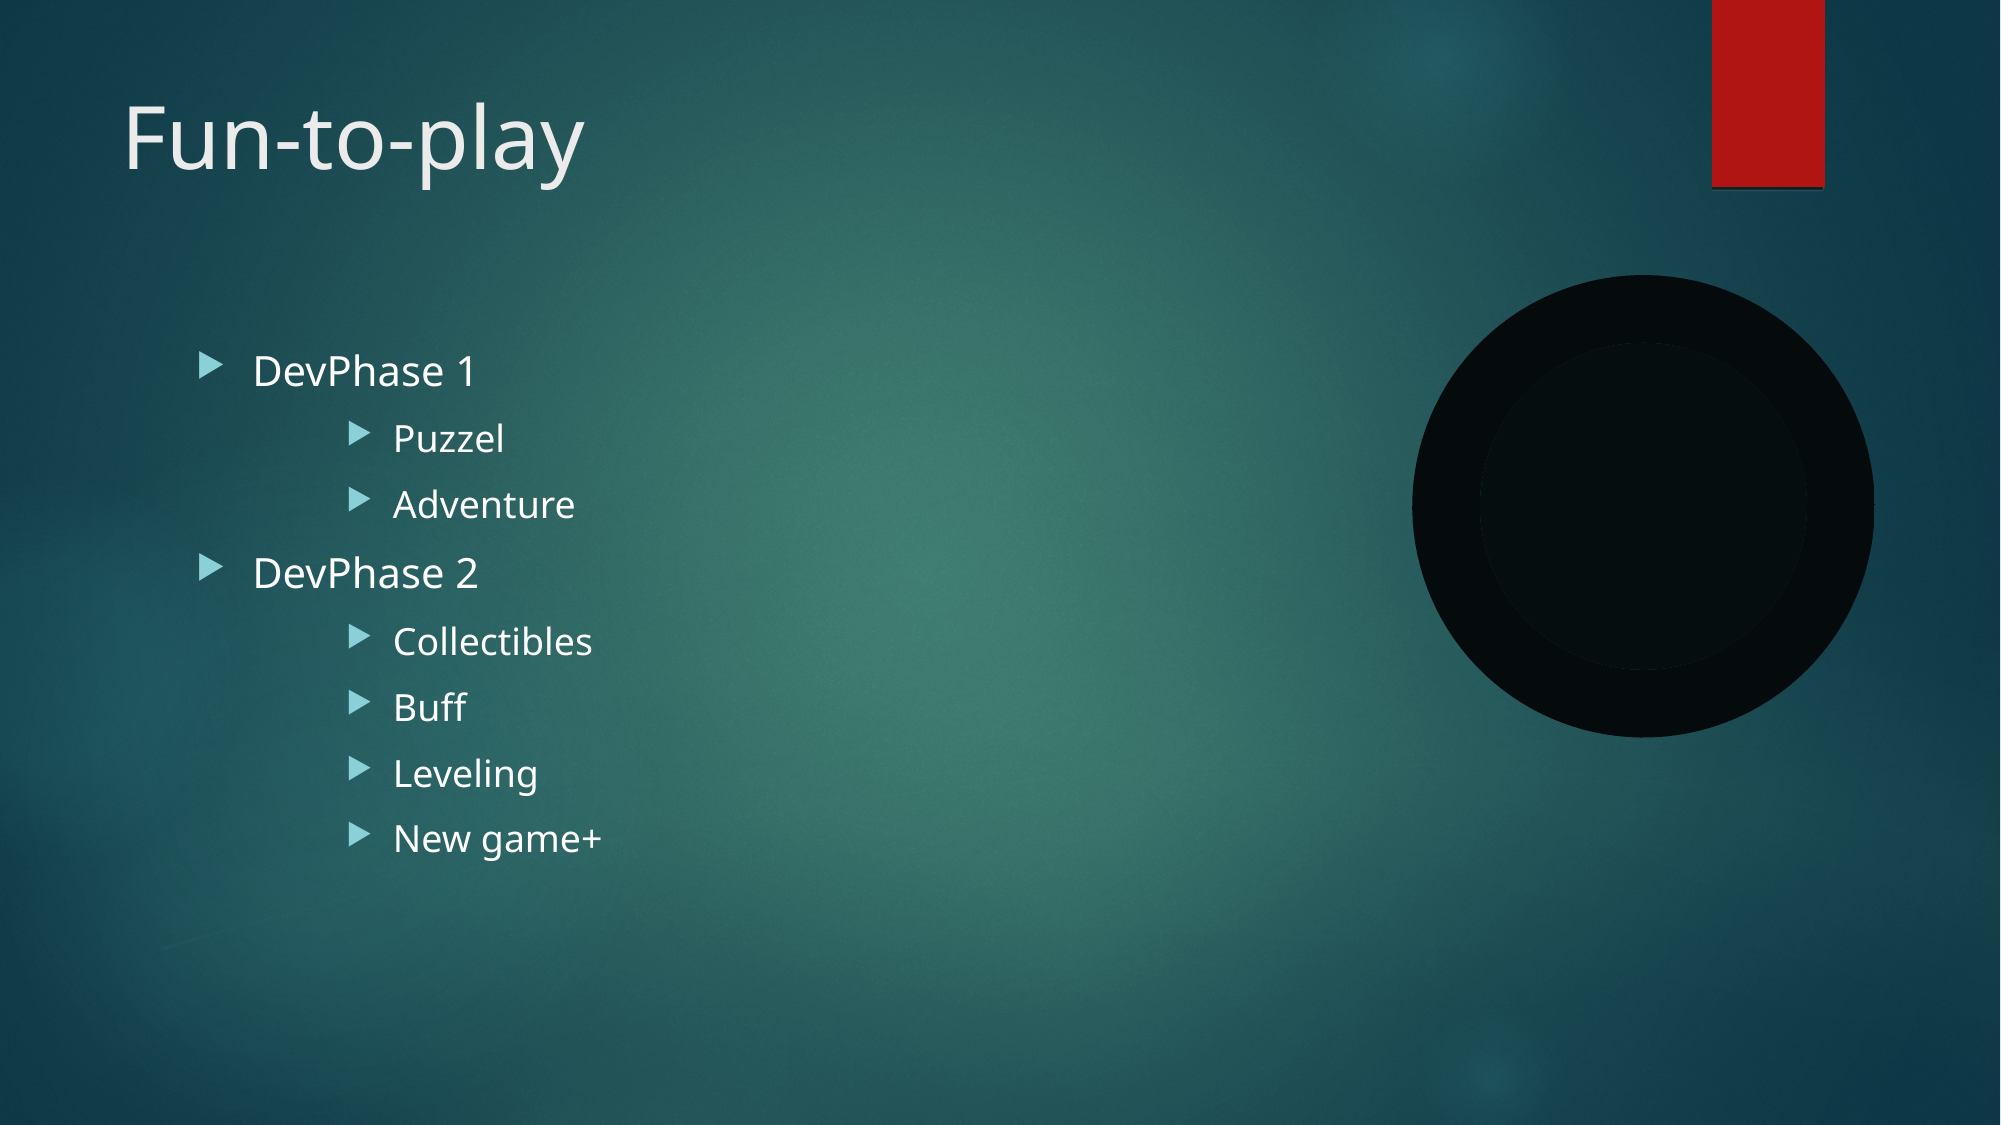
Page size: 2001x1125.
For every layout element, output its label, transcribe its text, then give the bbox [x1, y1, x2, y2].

title Fun-to-play [106, 74, 1649, 305]
list DevPhase 1 Puzzel Adventure DevPhase 2 Collectibles Buff Leveling New game+ [181, 336, 1649, 1026]
